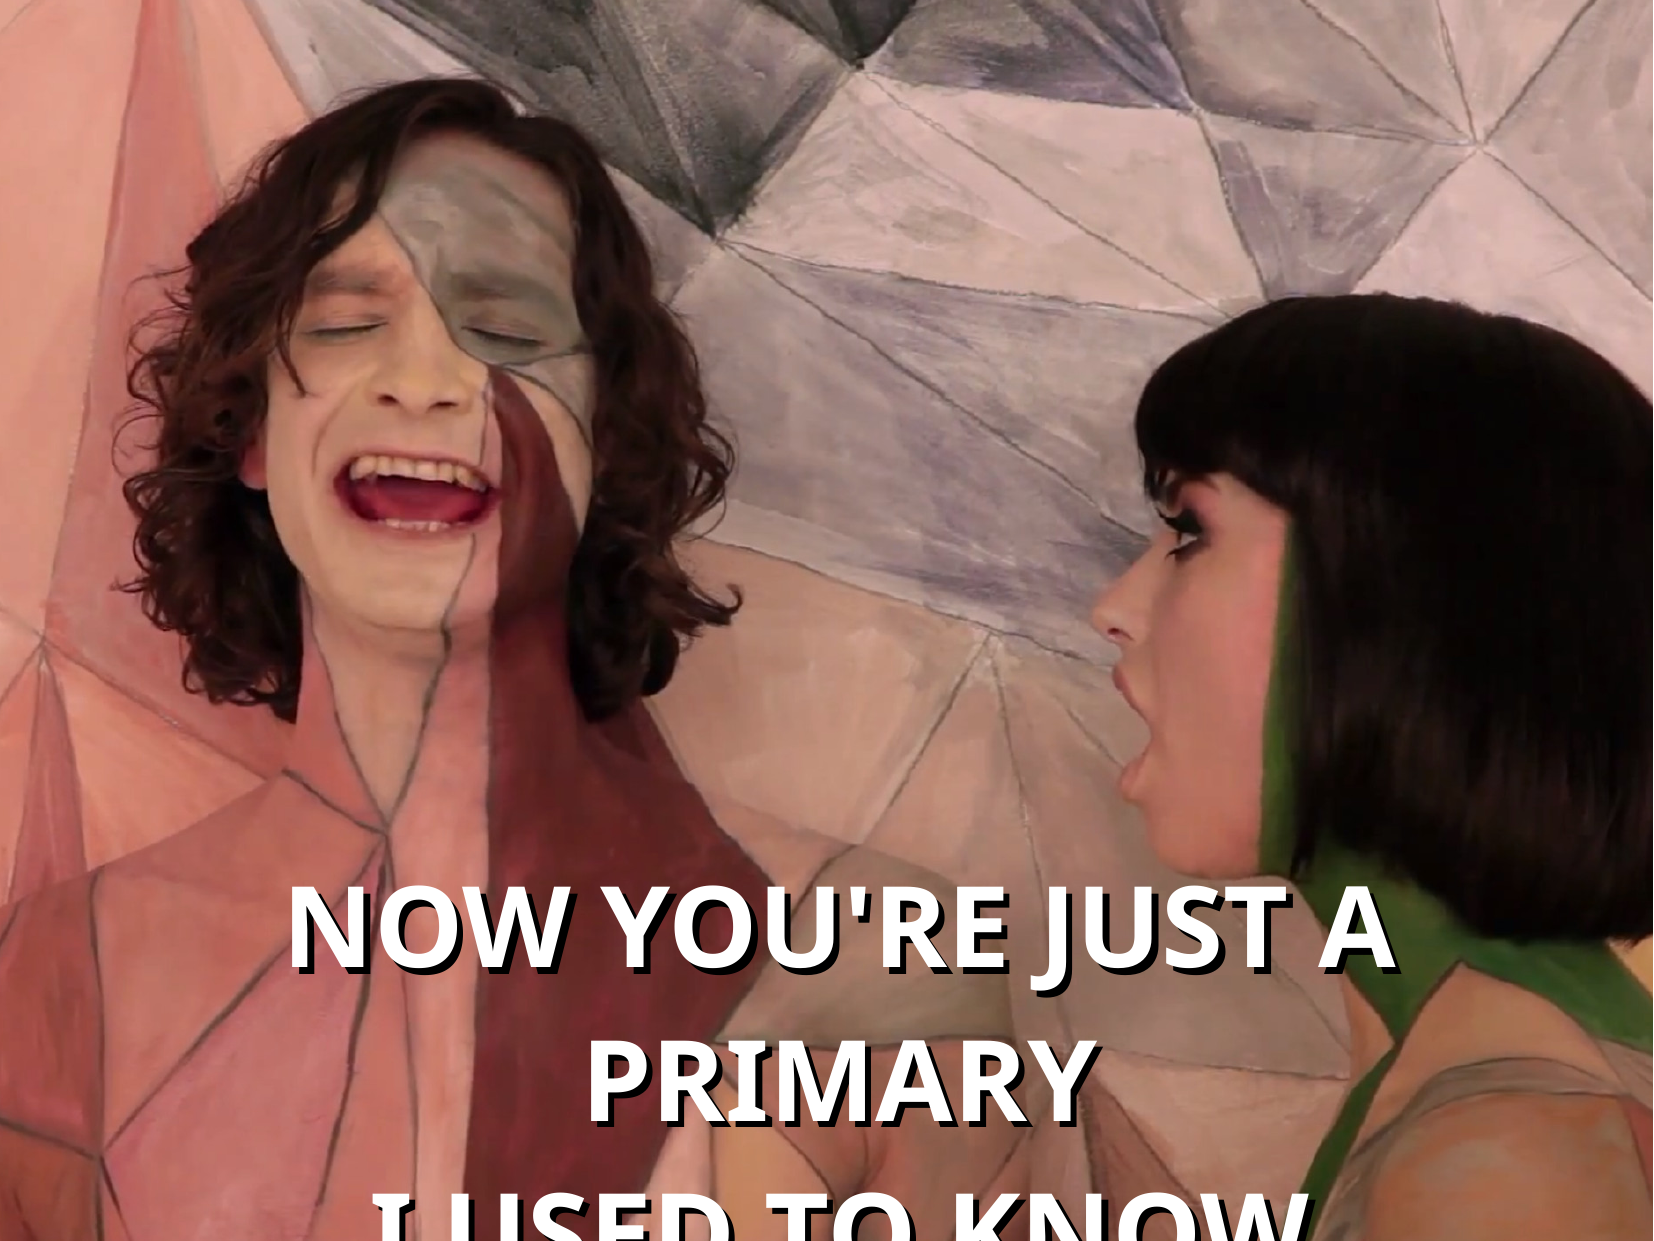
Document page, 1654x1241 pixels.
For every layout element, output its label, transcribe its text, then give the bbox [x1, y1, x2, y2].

picture [0, 0, 1653, 1241]
picture [906, 908, 921, 912]
subtitle NOW YOU'RE JUST A PRIMARY I USED TO KNOW [95, 912, 1584, 1241]
picture [411, 907, 437, 912]
picture [706, 907, 731, 912]
picture [1191, 900, 1247, 912]
